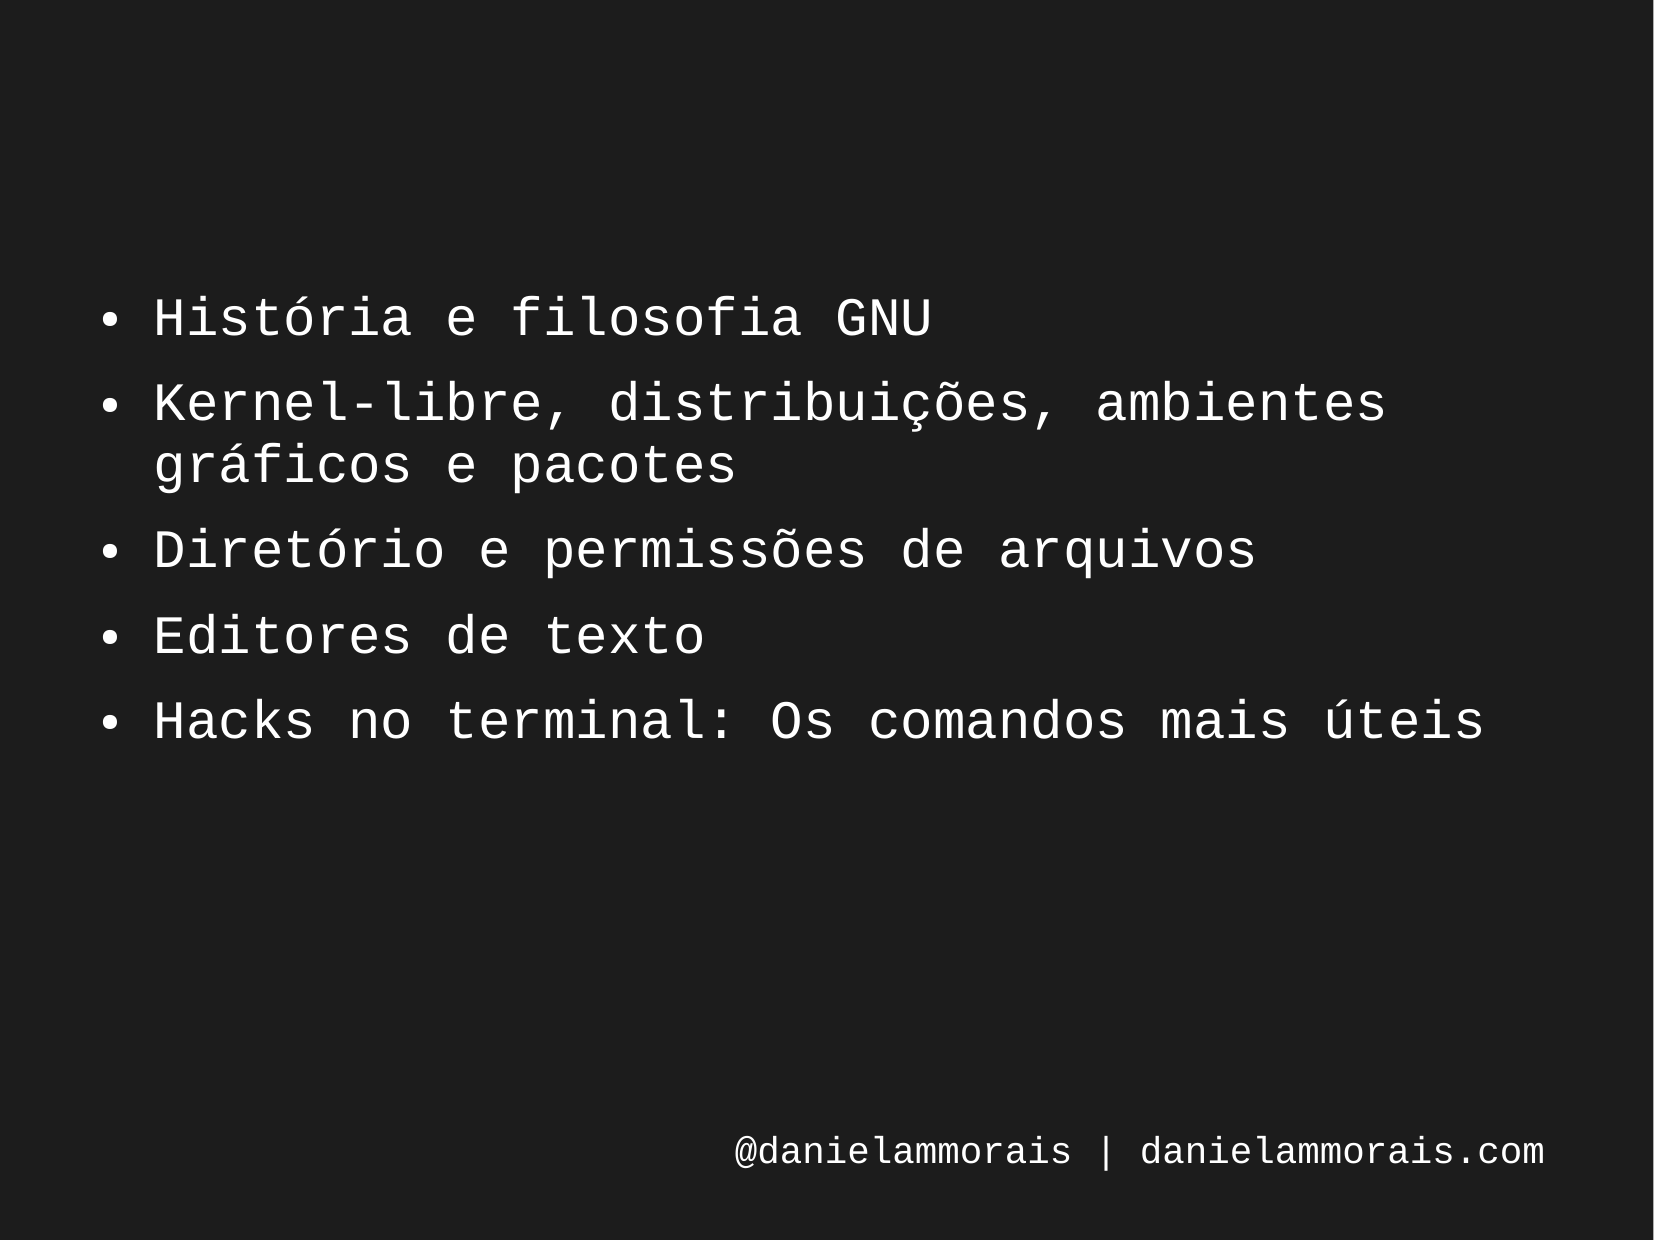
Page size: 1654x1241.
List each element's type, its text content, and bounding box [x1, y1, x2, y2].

text_box @danielammorais | danielammorais.com [720, 1125, 1654, 1225]
list História e filosofia GNU Kernel-libre, distribuições, ambientes gráficos e pacotes Diretório e permissões de arquivos Editores de texto Hacks no terminal: Os comandos mais úteis [82, 290, 1571, 1010]
